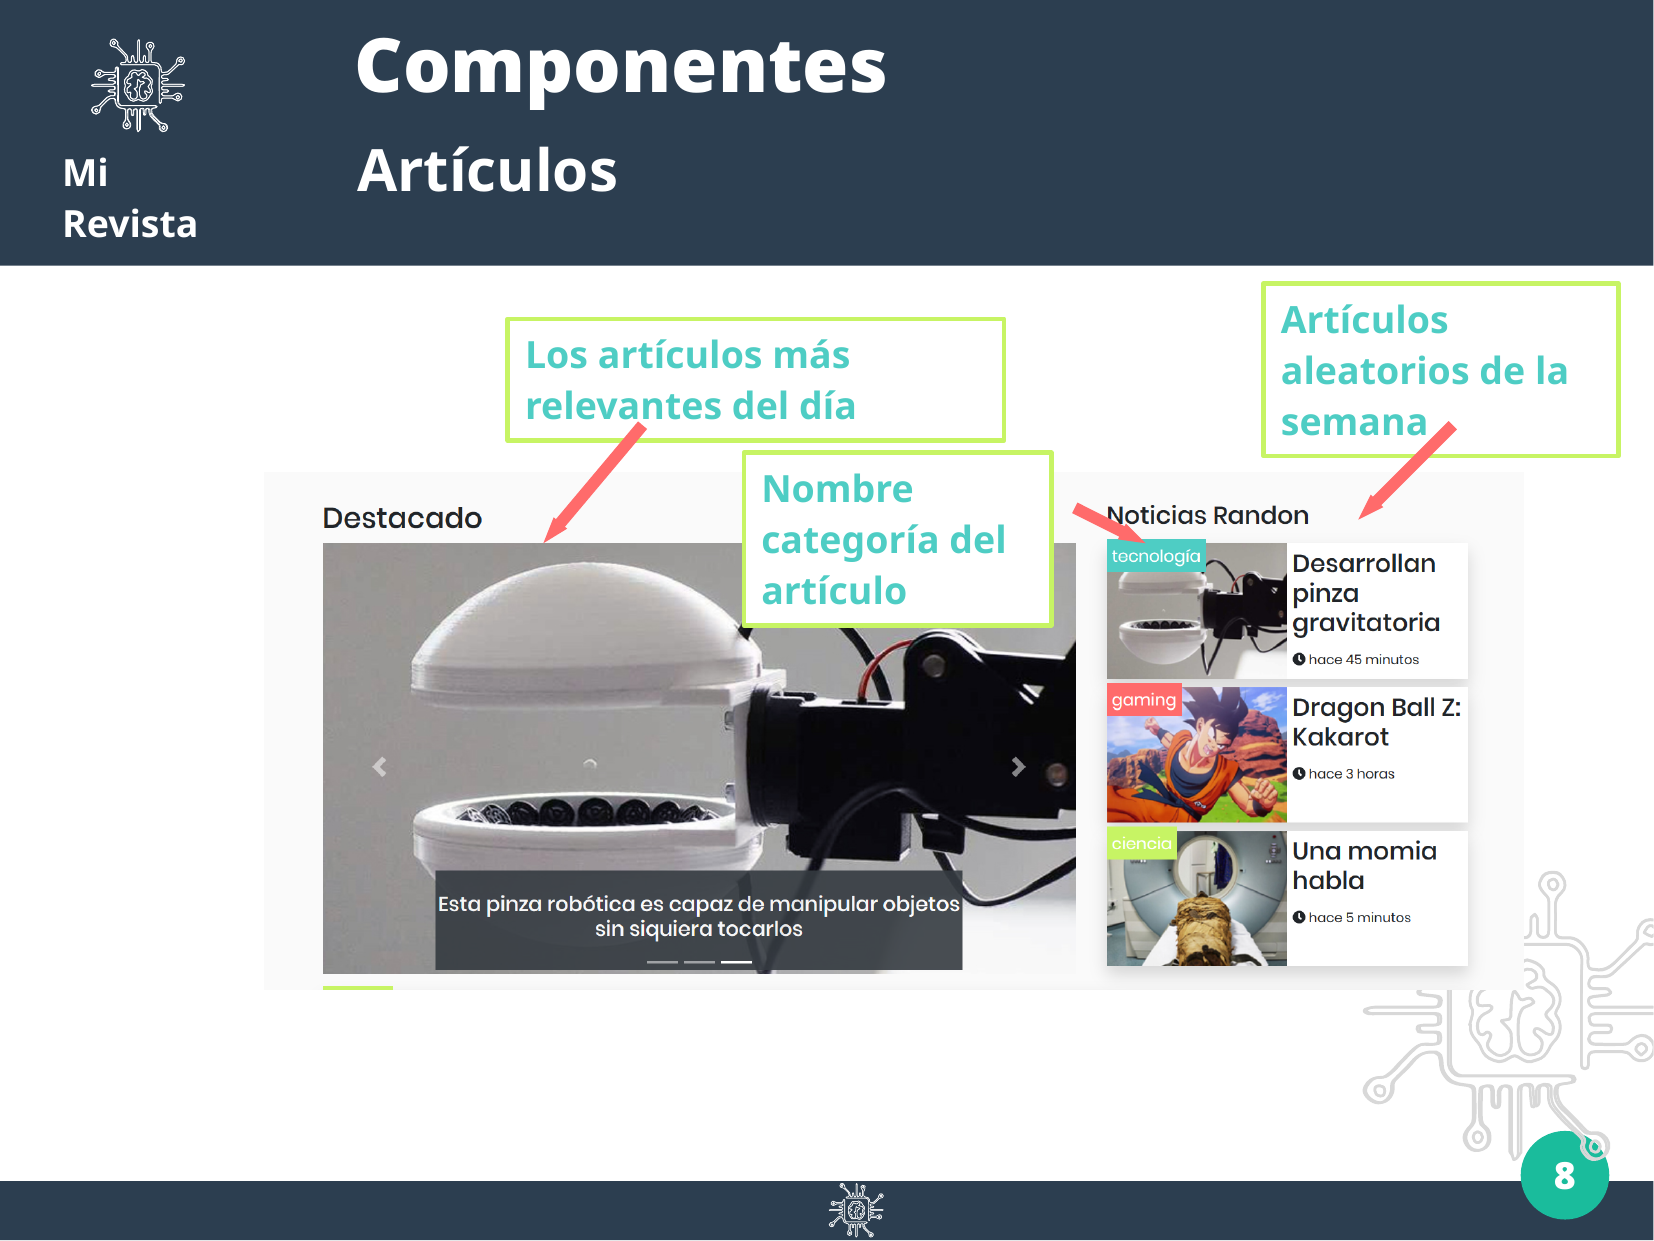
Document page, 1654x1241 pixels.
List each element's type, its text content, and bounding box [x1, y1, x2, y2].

picture [87, 35, 189, 137]
text_box Los artículos más relevantes del día [507, 318, 1004, 434]
text_box Artículos aleatorios de la semana [1263, 283, 1619, 445]
picture [826, 1181, 886, 1241]
text_box Artículos [342, 121, 1441, 213]
picture [264, 472, 1654, 1177]
text_box Mi Revista [47, 138, 260, 249]
title Componentes [354, 0, 1630, 142]
text_box Nombre categoría del artículo [744, 452, 1052, 615]
